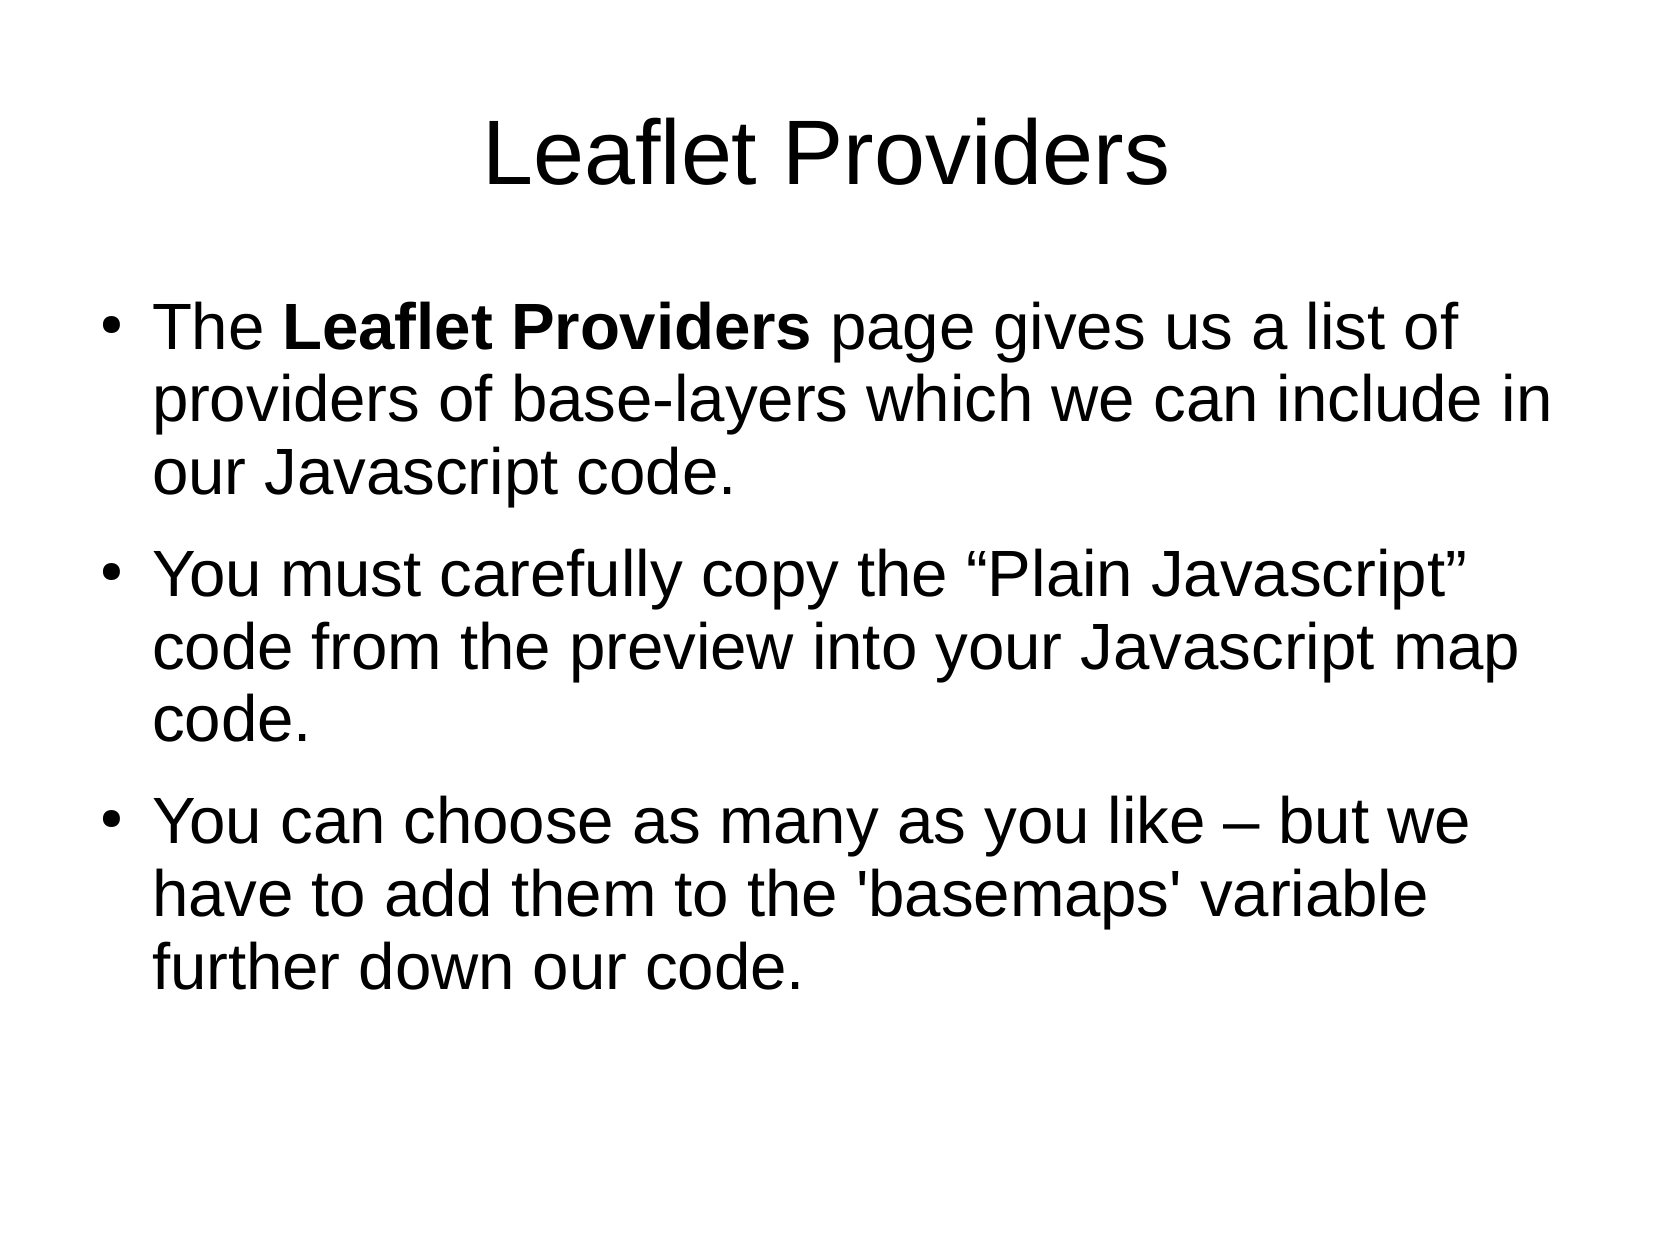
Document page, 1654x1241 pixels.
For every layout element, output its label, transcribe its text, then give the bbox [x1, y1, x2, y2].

title Leaflet Providers [82, 49, 1571, 257]
list The Leaflet Providers page gives us a list of providers of base-layers which we can include in our Javascript code. You must carefully copy the “Plain Javascript” code from the preview into your Javascript map code. You can choose as many as you like – but we have to add them to the 'basemaps' variable further down our code. [82, 290, 1571, 1010]
